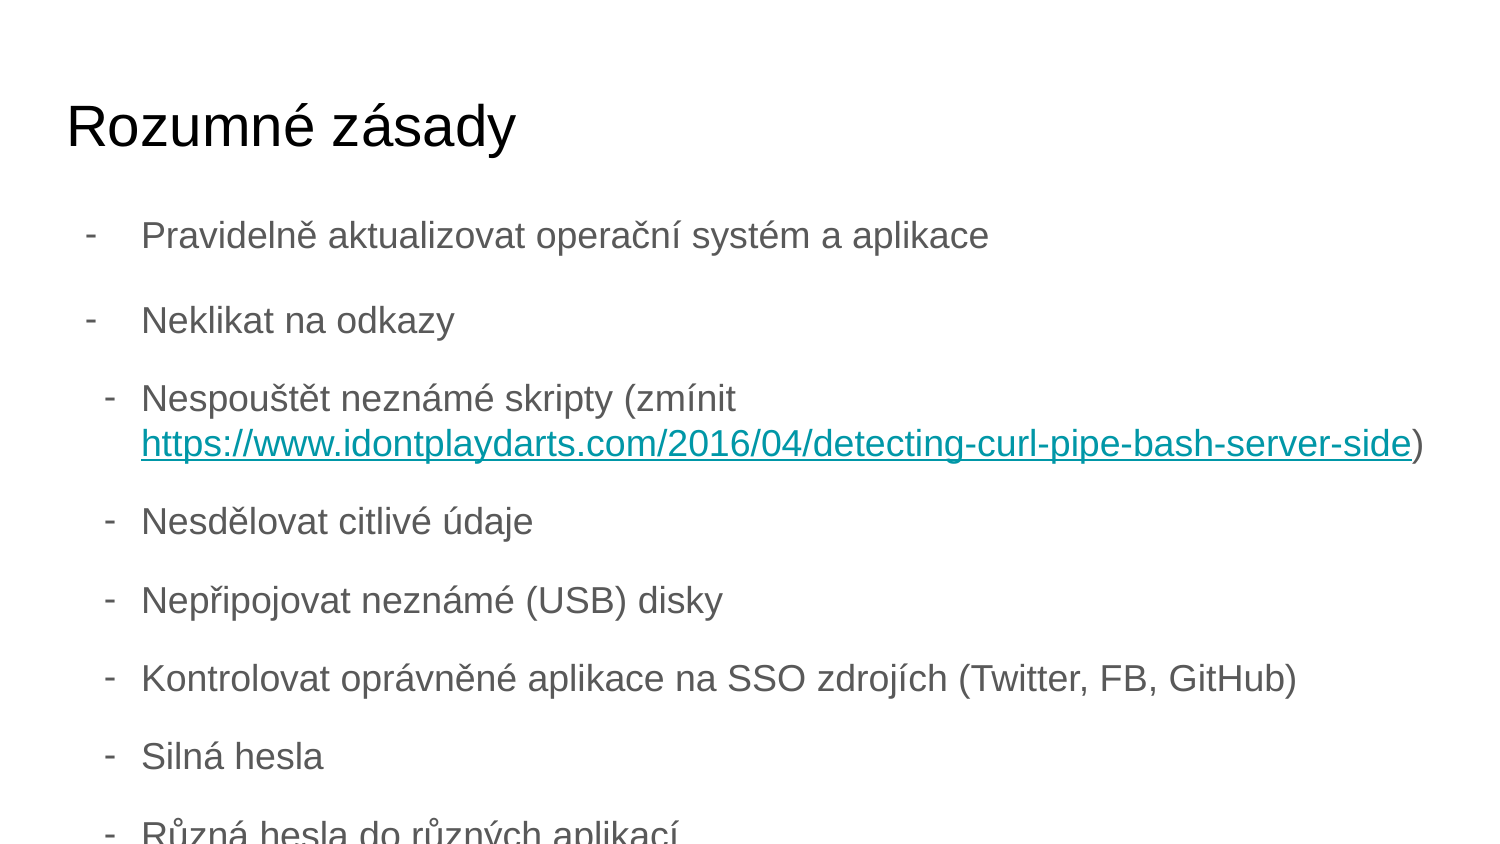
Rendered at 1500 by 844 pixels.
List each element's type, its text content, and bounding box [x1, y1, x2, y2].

title Rozumné zásady [51, 72, 1449, 167]
list Pravidelně aktualizovat operační systém a aplikace Neklikat na odkazy Nespouštět neznámé skripty (zmínit https://www.idontplaydarts.com/2016/04/detecting-curl-pipe-bash-server-side) Nesdělovat citlivé údaje Nepřipojovat neznámé (USB) disky Kontrolovat oprávněné aplikace na SSO zdrojích (Twitter, FB, GitHub) Silná hesla Různá hesla do různých aplikací 2FA [51, 189, 1449, 750]
